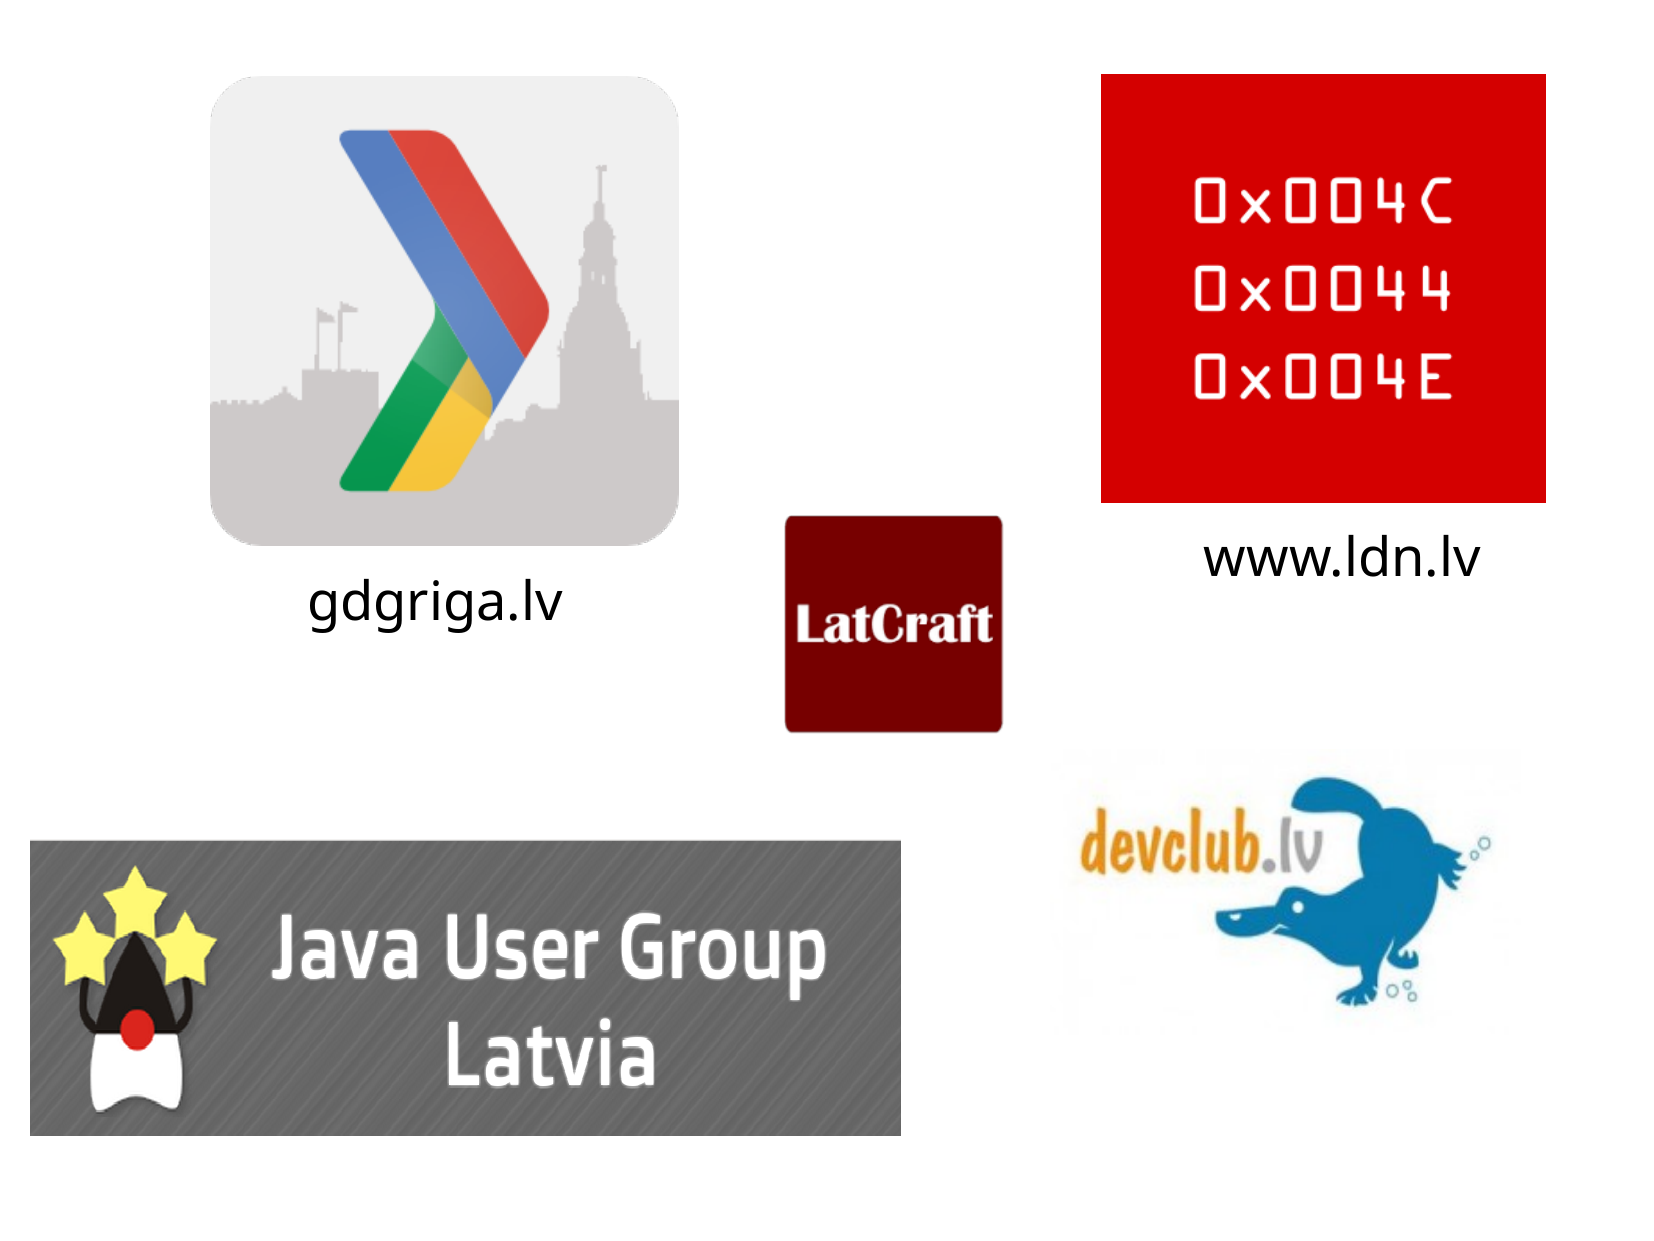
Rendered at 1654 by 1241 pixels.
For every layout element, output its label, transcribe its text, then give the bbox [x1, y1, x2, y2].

picture [1101, 74, 1546, 503]
text_box gdgriga.lv [270, 555, 601, 646]
picture [784, 515, 1004, 735]
picture [30, 839, 901, 1136]
picture [210, 76, 679, 546]
picture [1050, 749, 1521, 1036]
text_box www.ldn.lv [1170, 510, 1516, 602]
